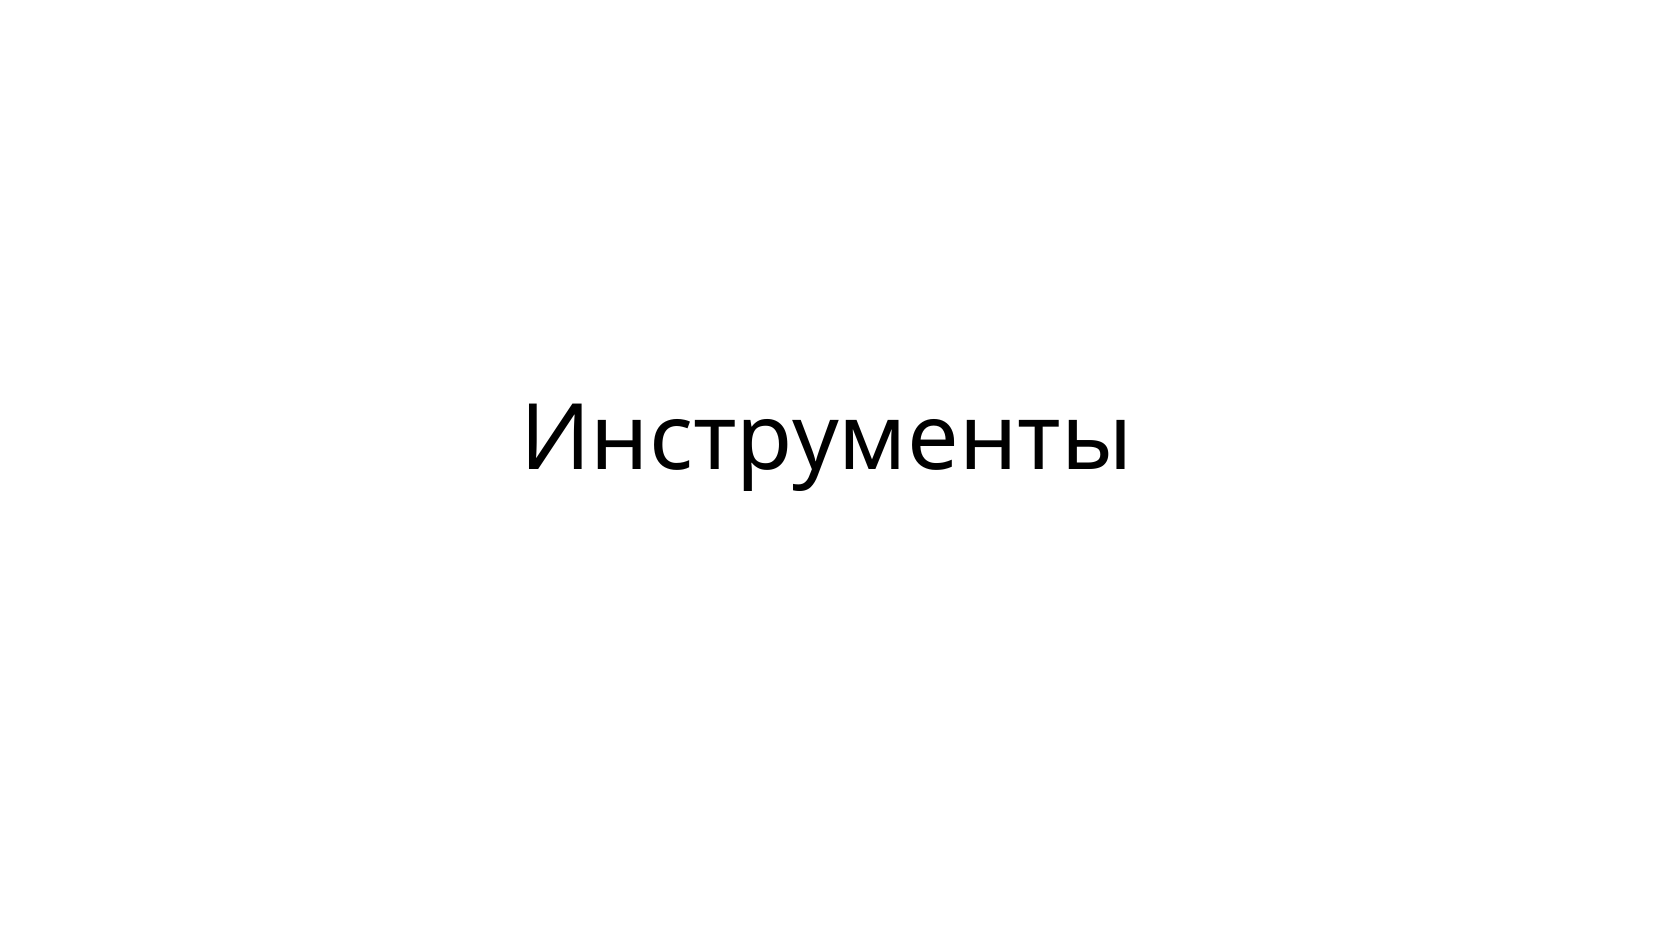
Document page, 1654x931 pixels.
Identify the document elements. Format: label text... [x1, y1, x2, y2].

title Инструменты [82, 355, 1571, 512]
